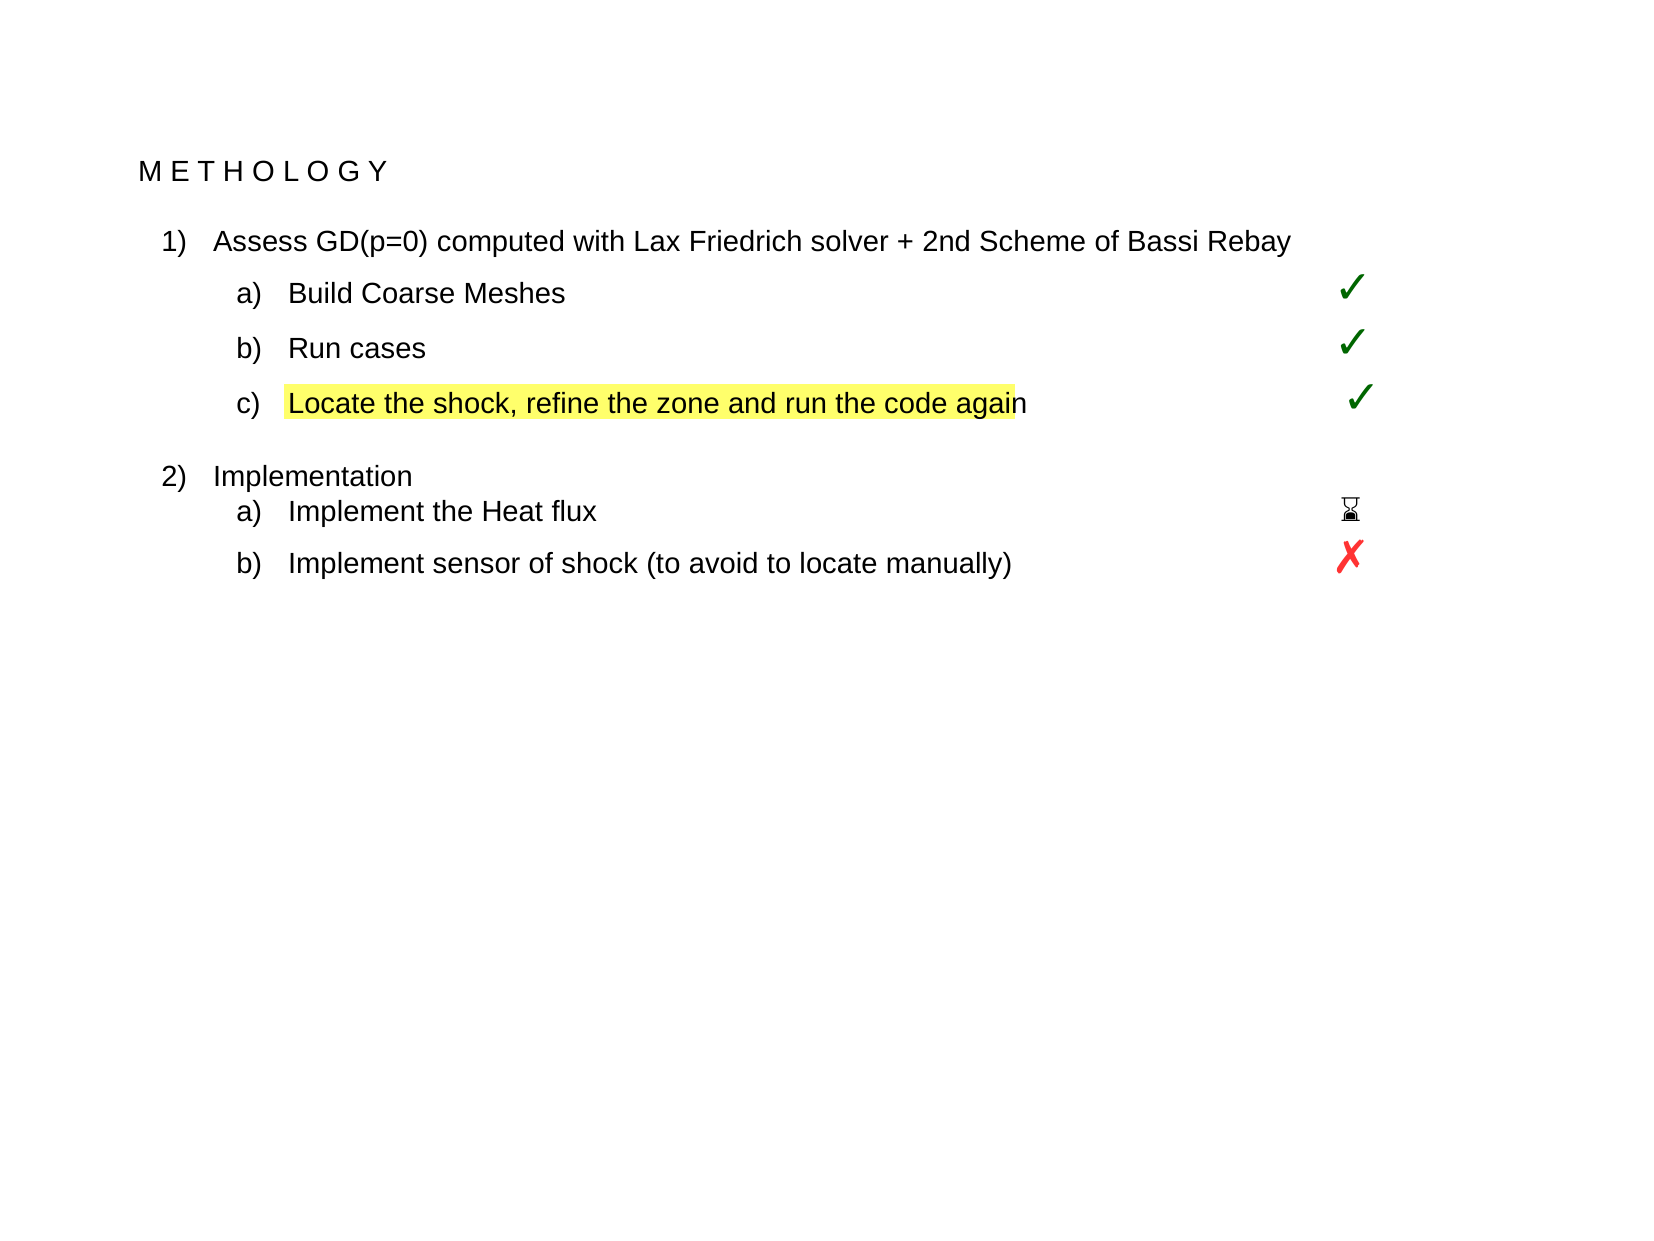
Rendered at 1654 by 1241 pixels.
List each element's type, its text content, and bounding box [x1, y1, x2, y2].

text_box M E T H O L O G Y Assess GD(p=0) computed with Lax Friedrich solver + 2nd Scheme of Bassi Rebay Build Coarse Meshes ✓ Run cases ✓ Locate the shock, refine the zone and run the code again ✓ Implementation Implement the Heat flux ⌛ Implement sensor of shock (to avoid to locate manually) ✗ [123, 137, 1654, 1029]
